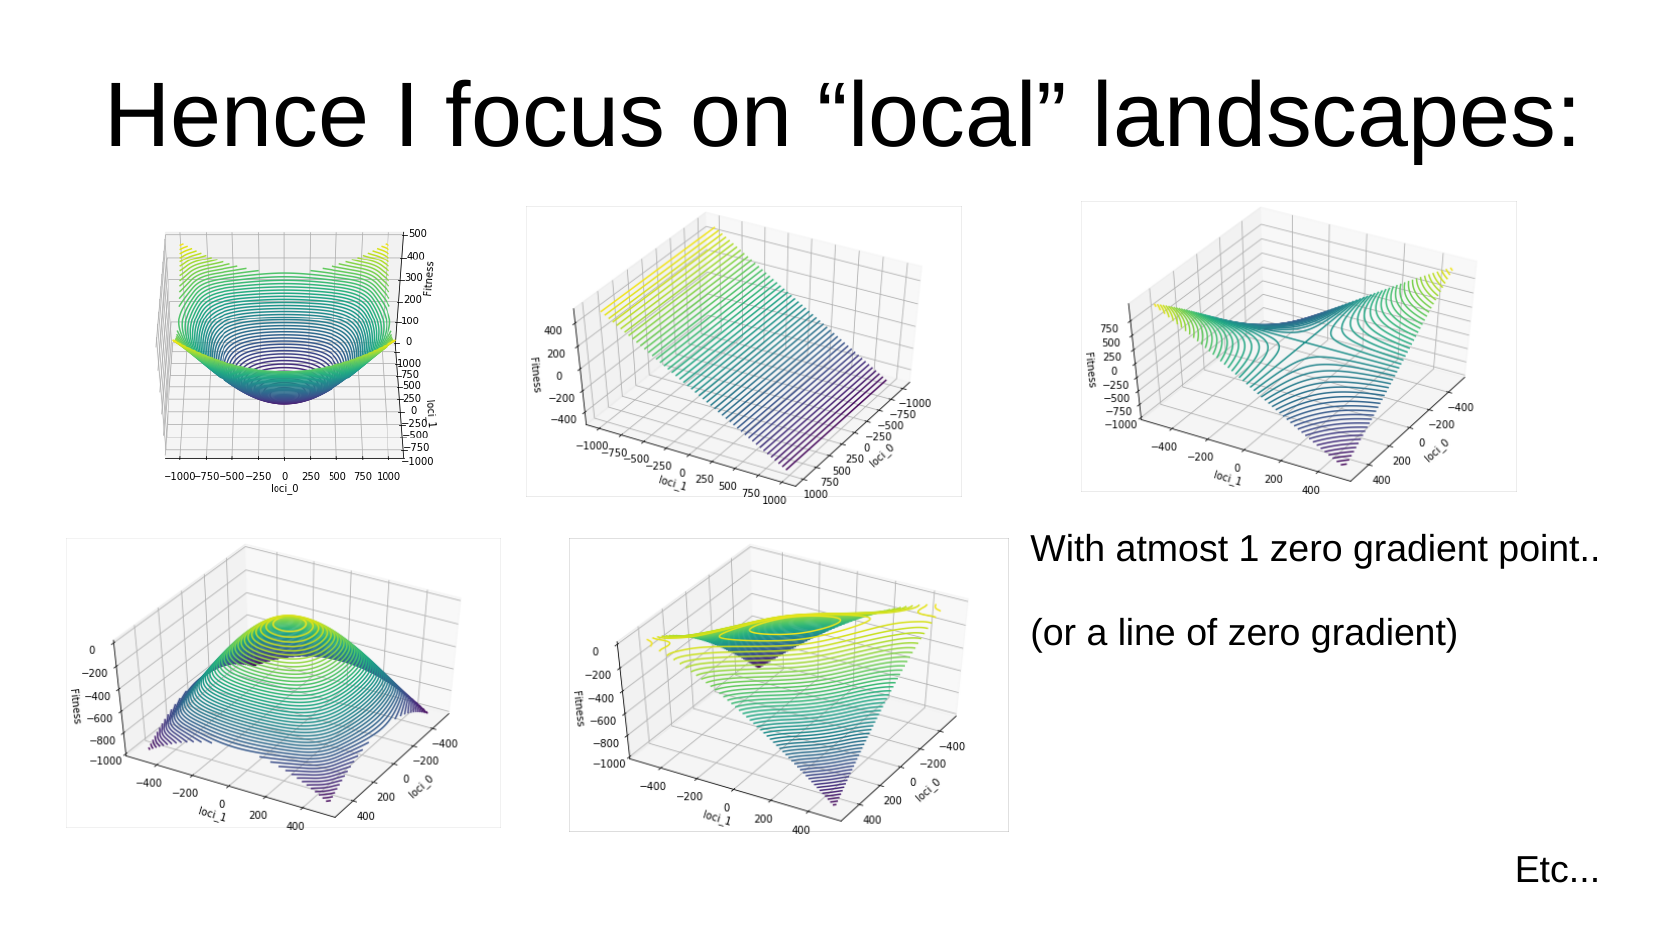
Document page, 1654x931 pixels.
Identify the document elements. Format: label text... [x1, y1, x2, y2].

picture [59, 531, 508, 835]
text_box With atmost 1 zero gradient point.. (or a line of zero gradient) [1015, 519, 1616, 661]
picture [519, 199, 969, 504]
picture [59, 200, 497, 497]
picture [562, 531, 1016, 839]
picture [1074, 194, 1524, 499]
text_box Etc... [1500, 840, 1616, 898]
title Hence I focus on “local” landscapes: [47, 11, 1642, 217]
